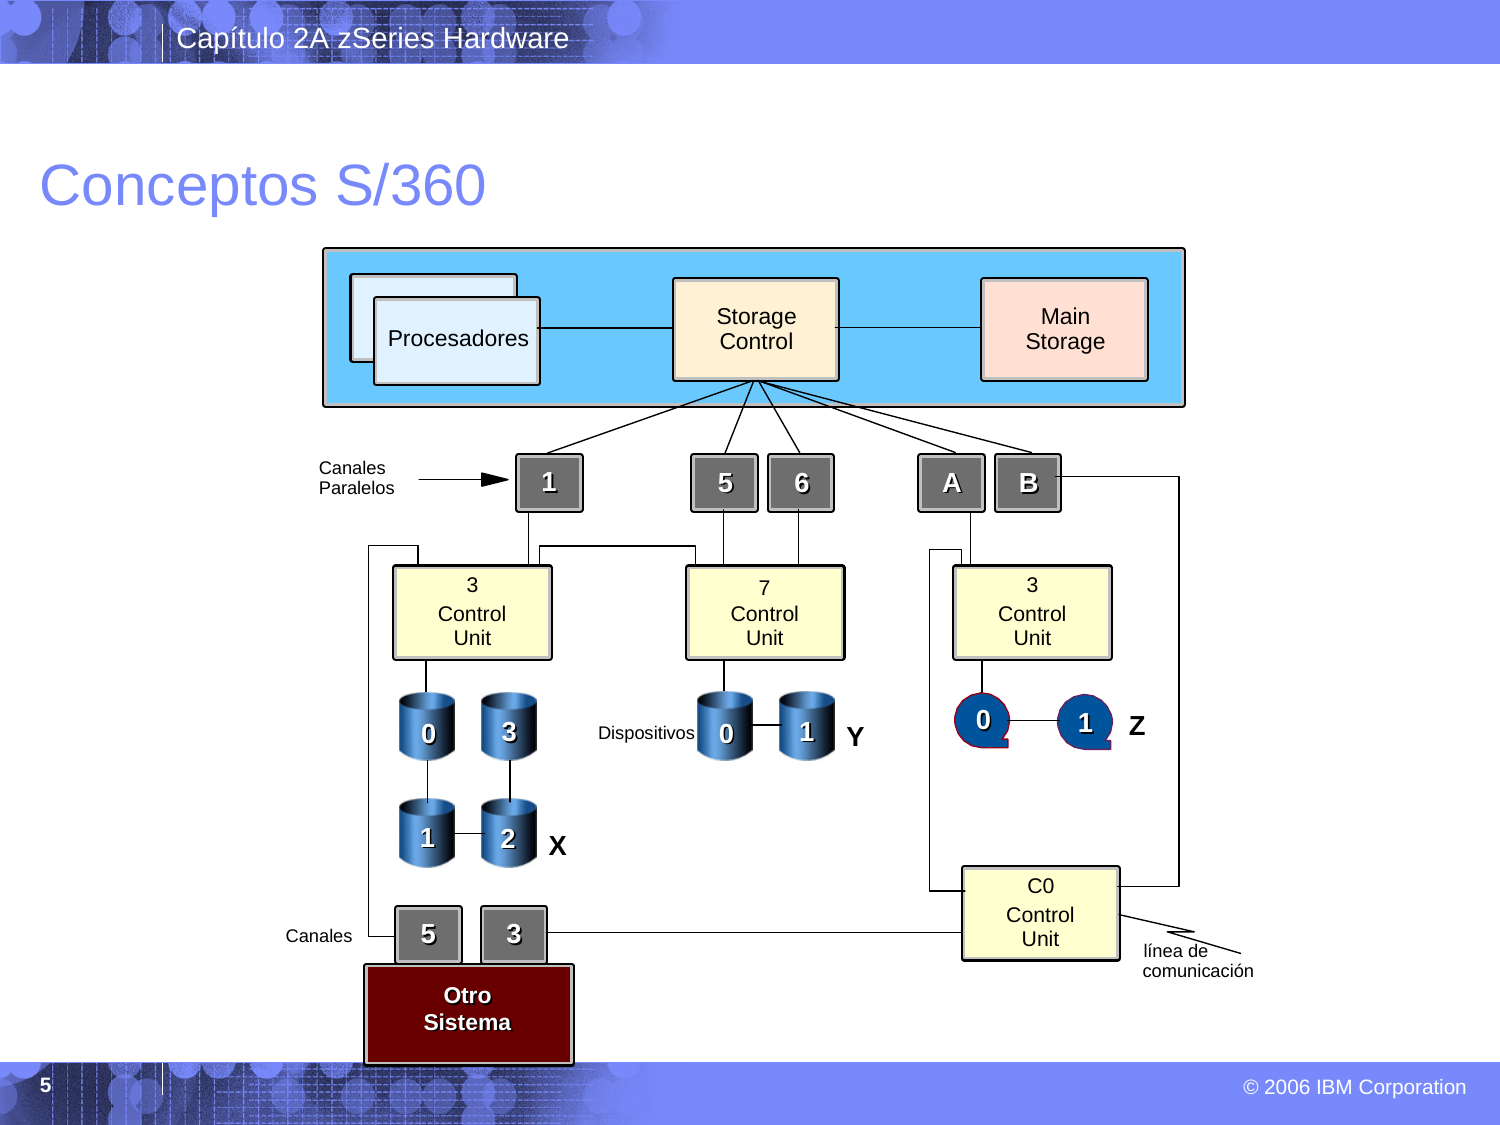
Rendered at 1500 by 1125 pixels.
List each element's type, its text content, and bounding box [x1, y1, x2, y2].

picture [1, 1, 1500, 63]
picture [0, 1063, 1500, 1125]
chart [275, 247, 1264, 1067]
title Conceptos S/360 [25, 142, 1378, 225]
